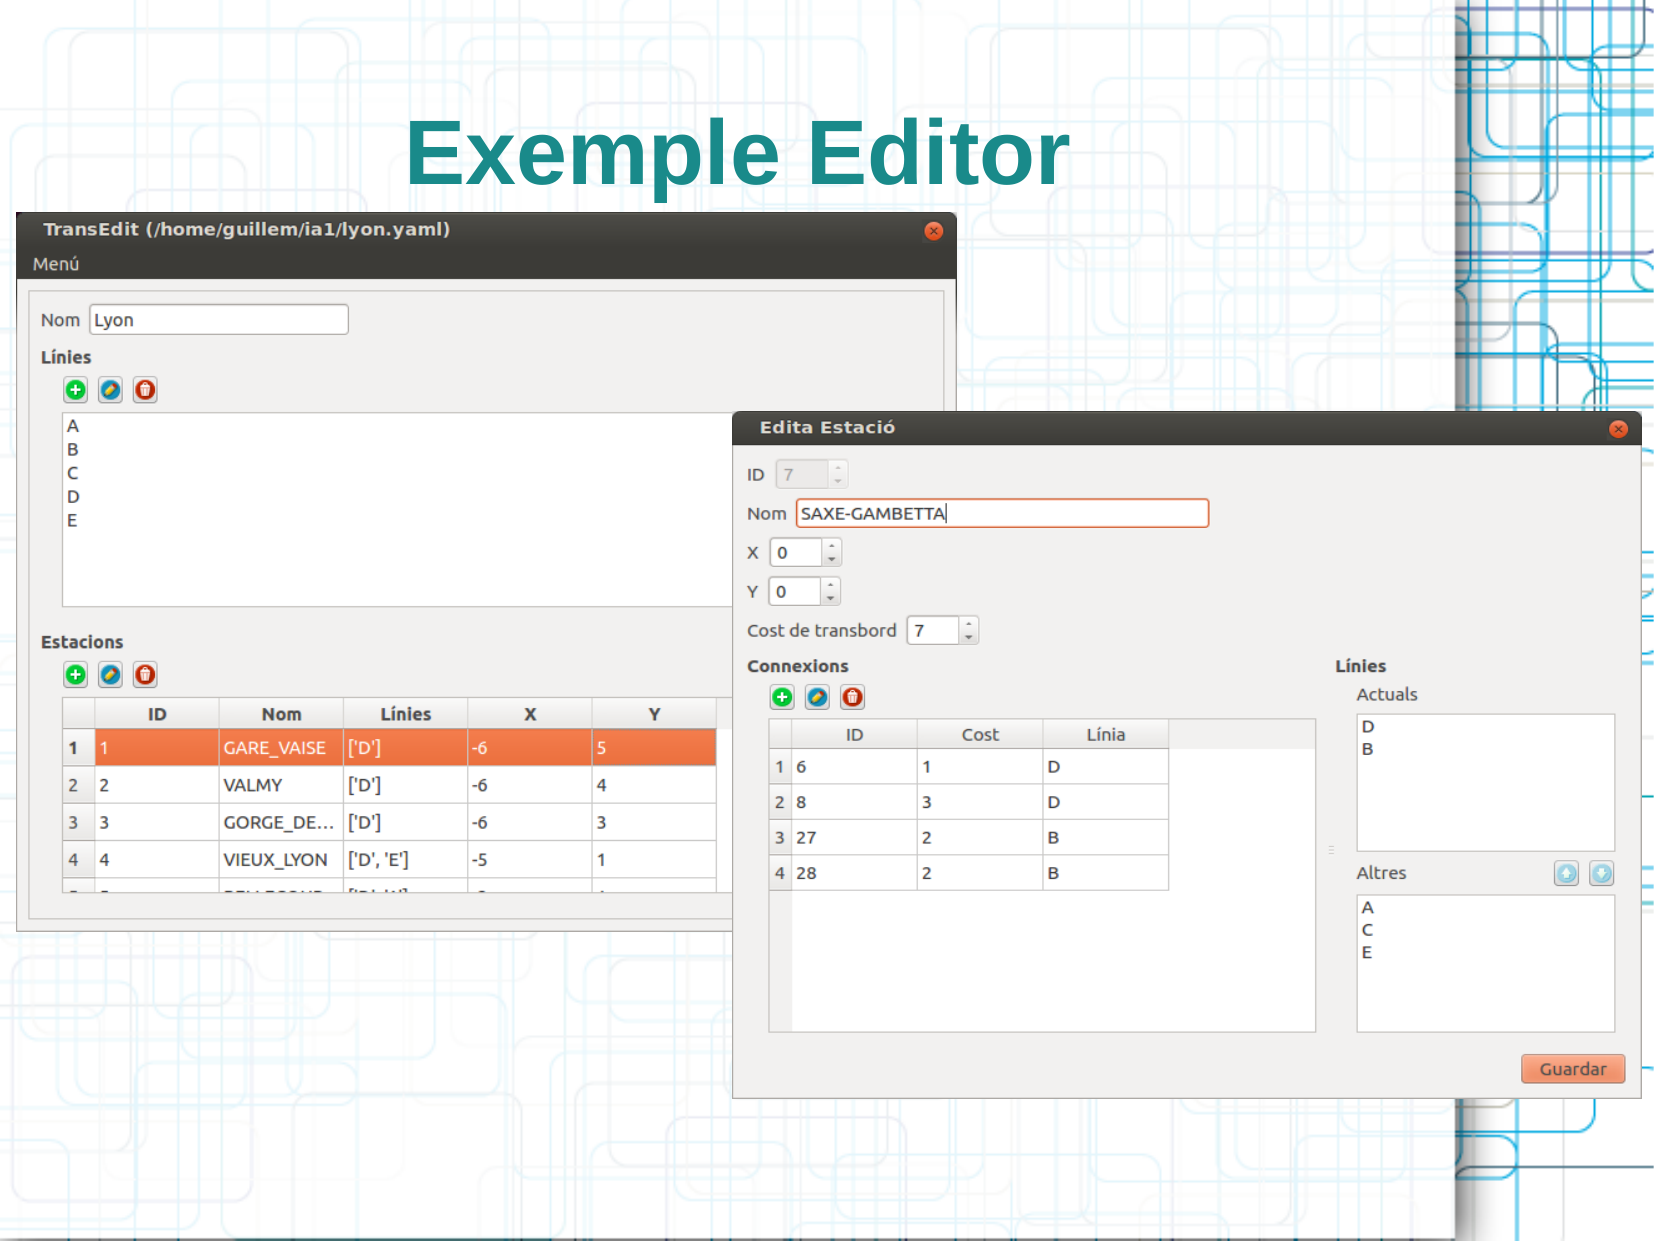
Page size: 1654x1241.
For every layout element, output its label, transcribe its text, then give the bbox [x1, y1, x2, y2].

title Exemple Editor [59, 49, 1418, 257]
picture [0, 0, 1654, 1241]
